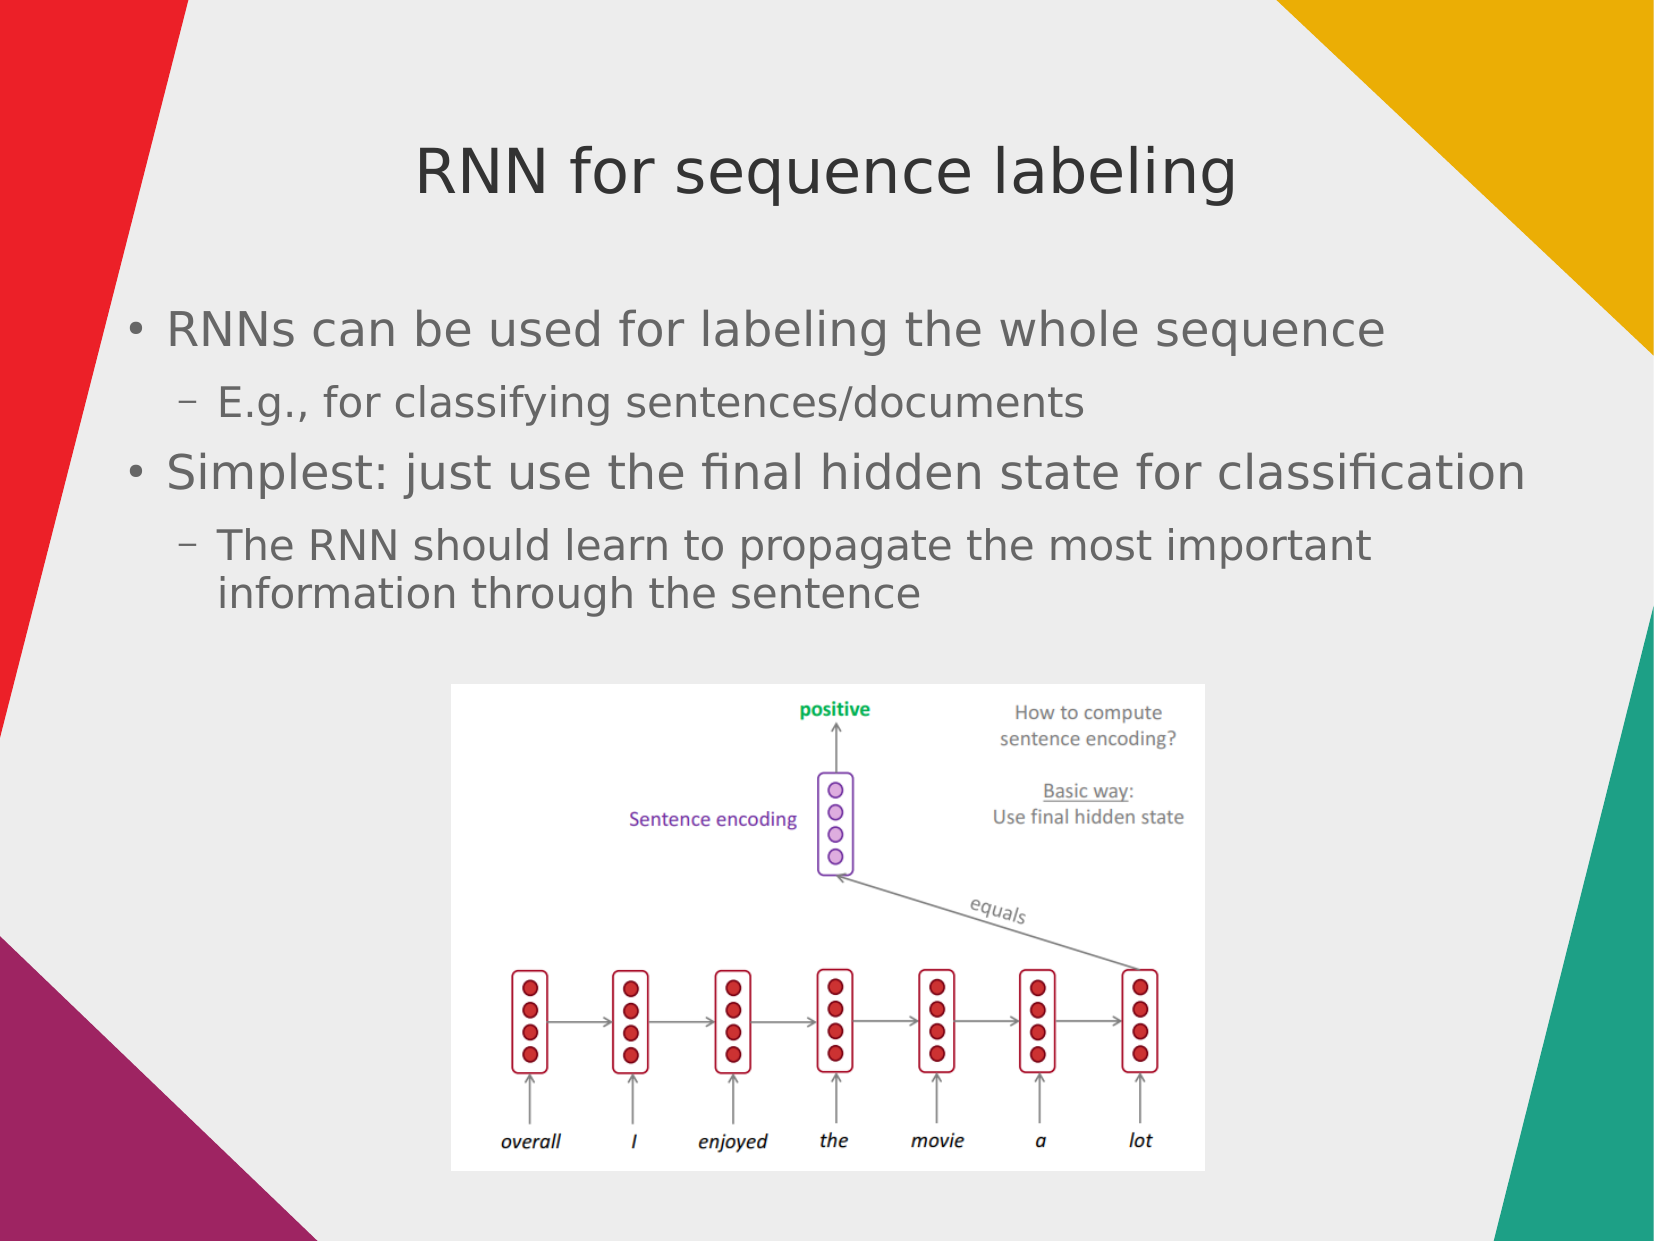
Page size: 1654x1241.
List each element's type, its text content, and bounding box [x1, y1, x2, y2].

picture [451, 684, 1205, 1171]
title RNN for sequence labeling [114, 73, 1539, 271]
list RNNs can be used for labeling the whole sequence E.g., for classifying sentences/documents Simplest: just use the final hidden state for classification The RNN should learn to propagate the most important information through the sentence [114, 302, 1539, 651]
